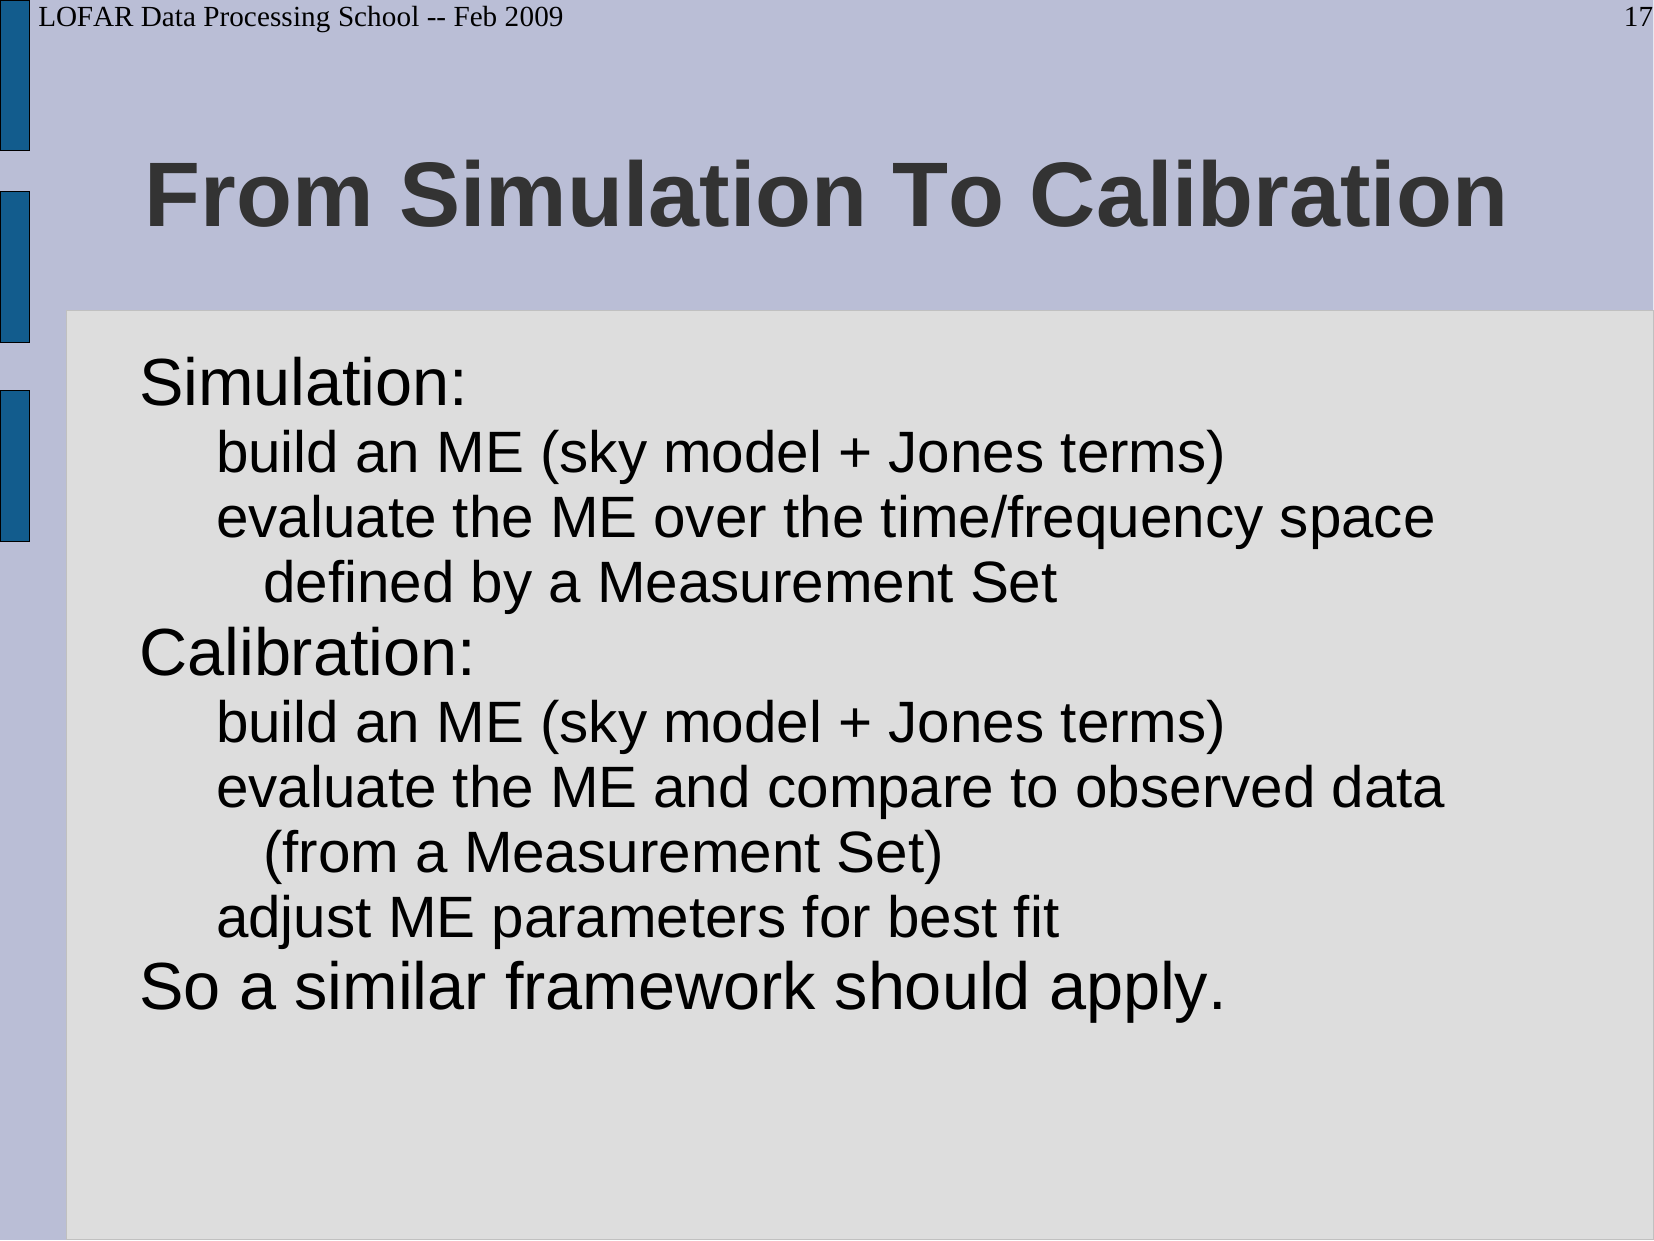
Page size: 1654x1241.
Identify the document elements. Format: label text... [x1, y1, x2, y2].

title From Simulation To Calibration [121, 87, 1534, 302]
list Simulation: build an ME (sky model + Jones terms) evaluate the ME over the time/frequency space defined by a Measurement Set Calibration: build an ME (sky model + Jones terms) evaluate the ME and compare to observed data (from a Measurement Set) adjust ME parameters for best fit So a similar framework should apply. [121, 344, 1534, 1127]
